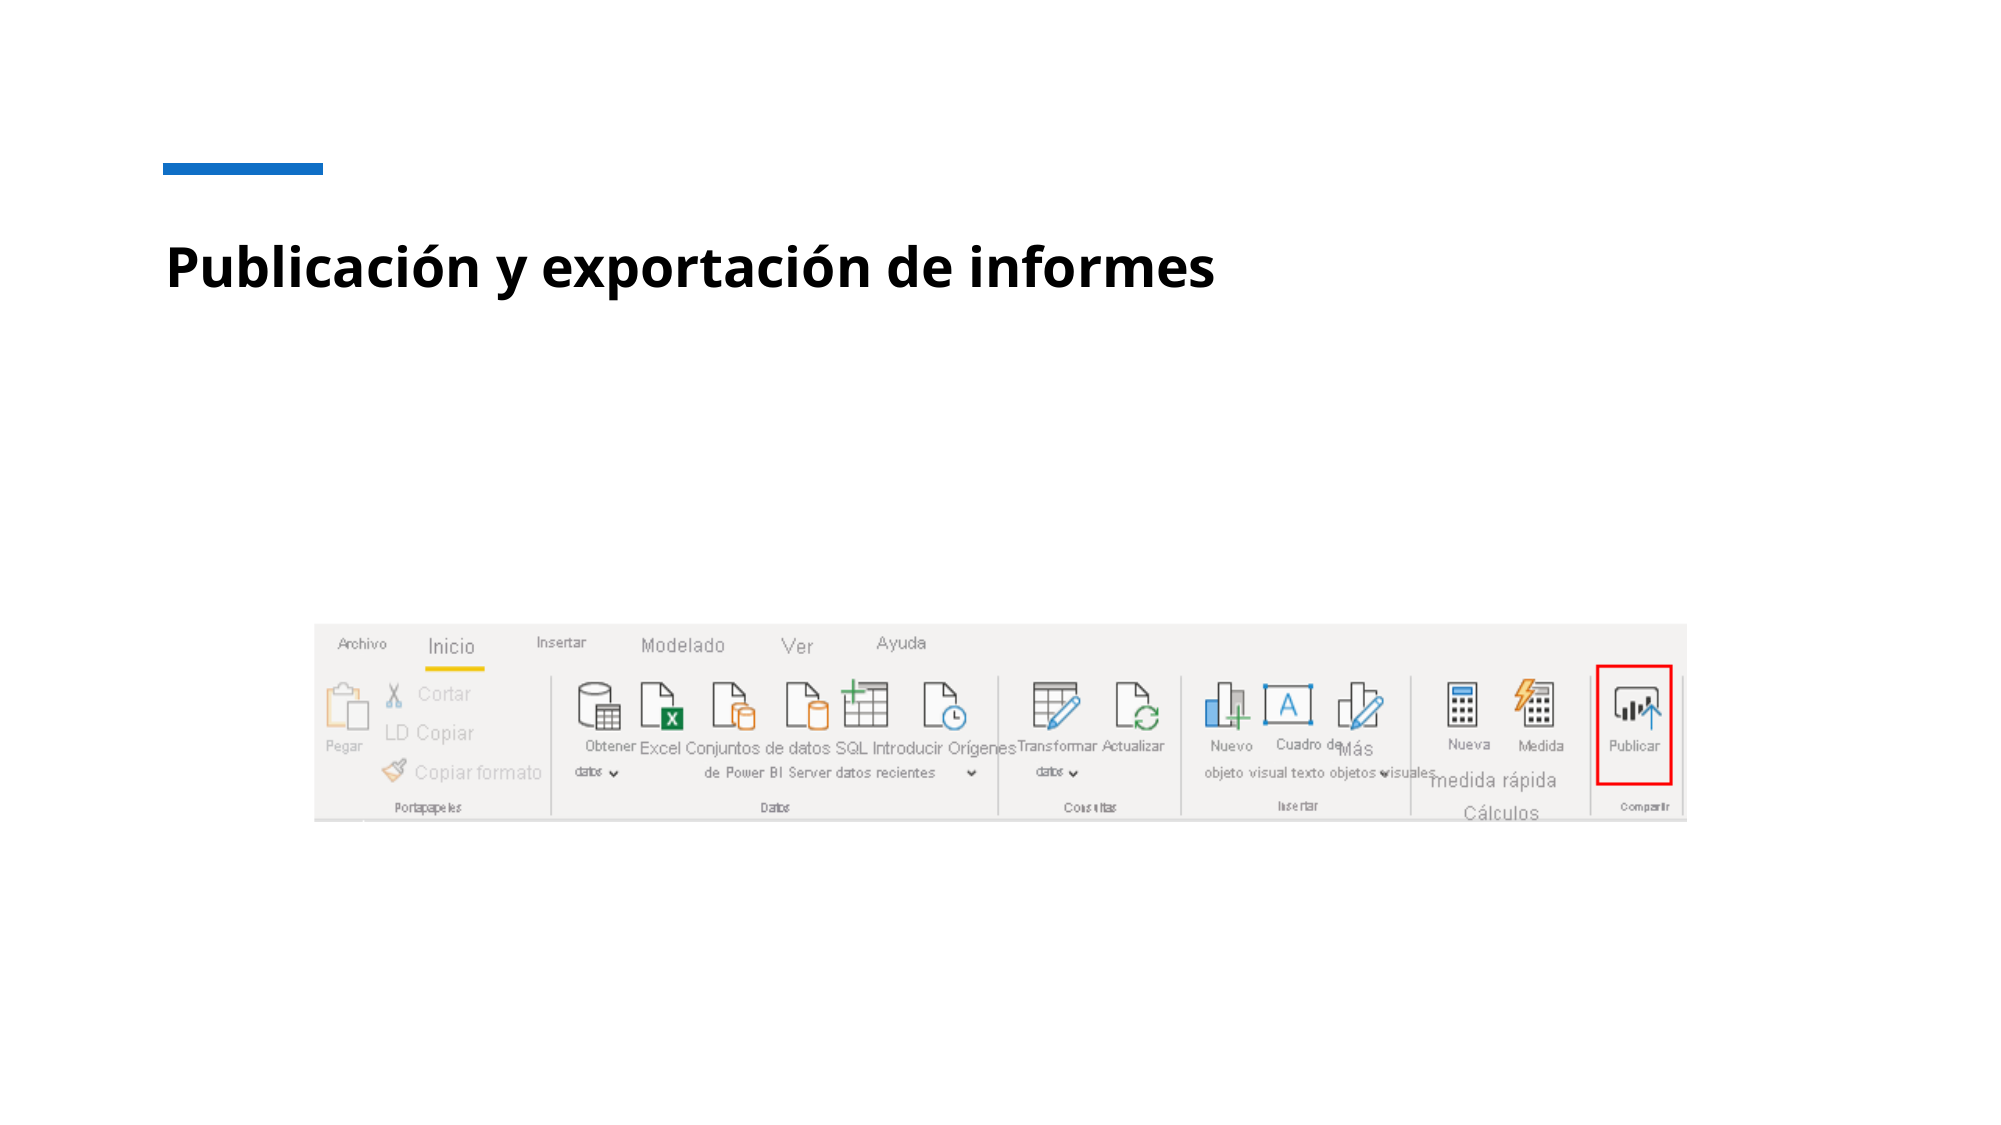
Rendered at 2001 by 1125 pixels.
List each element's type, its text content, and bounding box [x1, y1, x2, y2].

title Publicación y exportación de informes [150, 224, 1851, 441]
picture [313, 621, 1687, 822]
